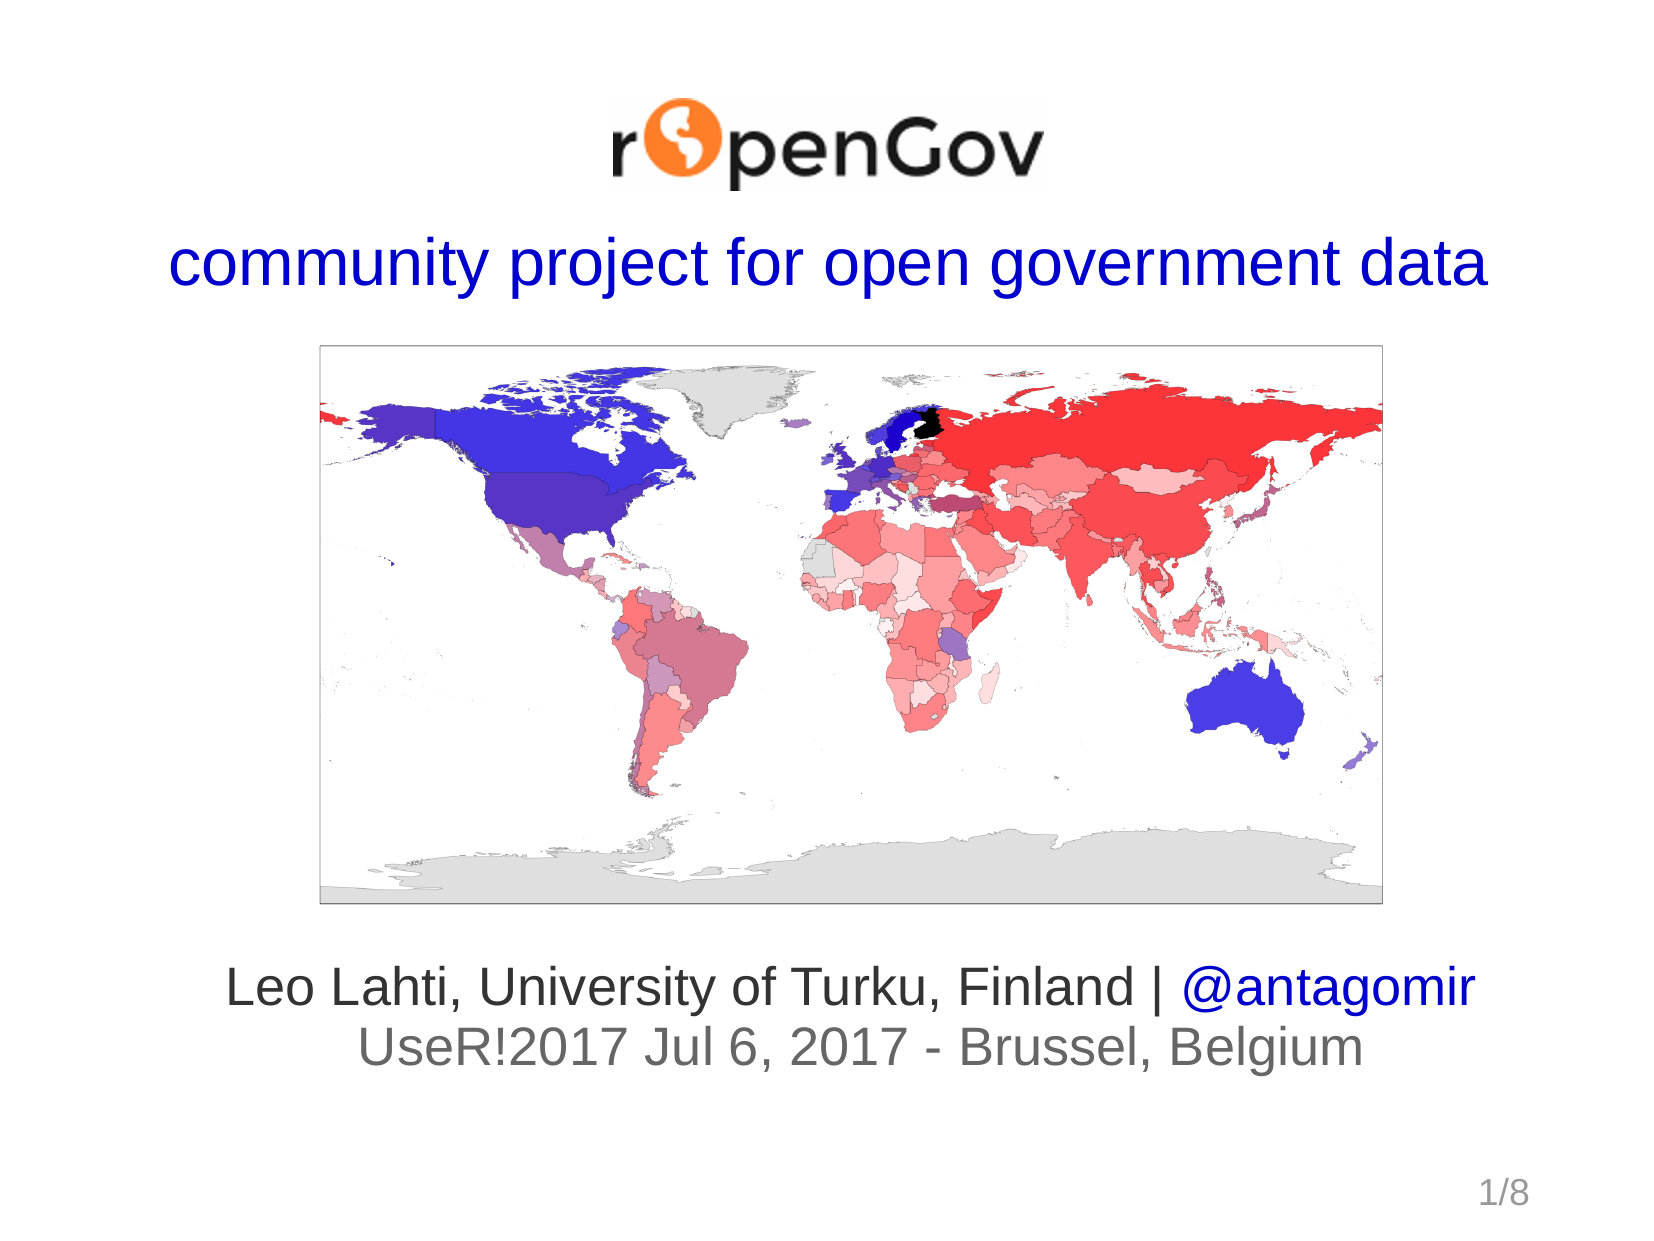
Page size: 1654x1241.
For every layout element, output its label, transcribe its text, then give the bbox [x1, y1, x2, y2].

picture [300, 335, 1402, 914]
title community project for open government data [56, 222, 1602, 304]
text_box Leo Lahti, University of Turku, Finland | @antagomir UseR!2017 Jul 6, 2017 - Brussel, Belgium [225, 956, 1499, 1078]
picture [613, 98, 1044, 191]
text_box <number>/8 [1463, 1164, 1654, 1224]
